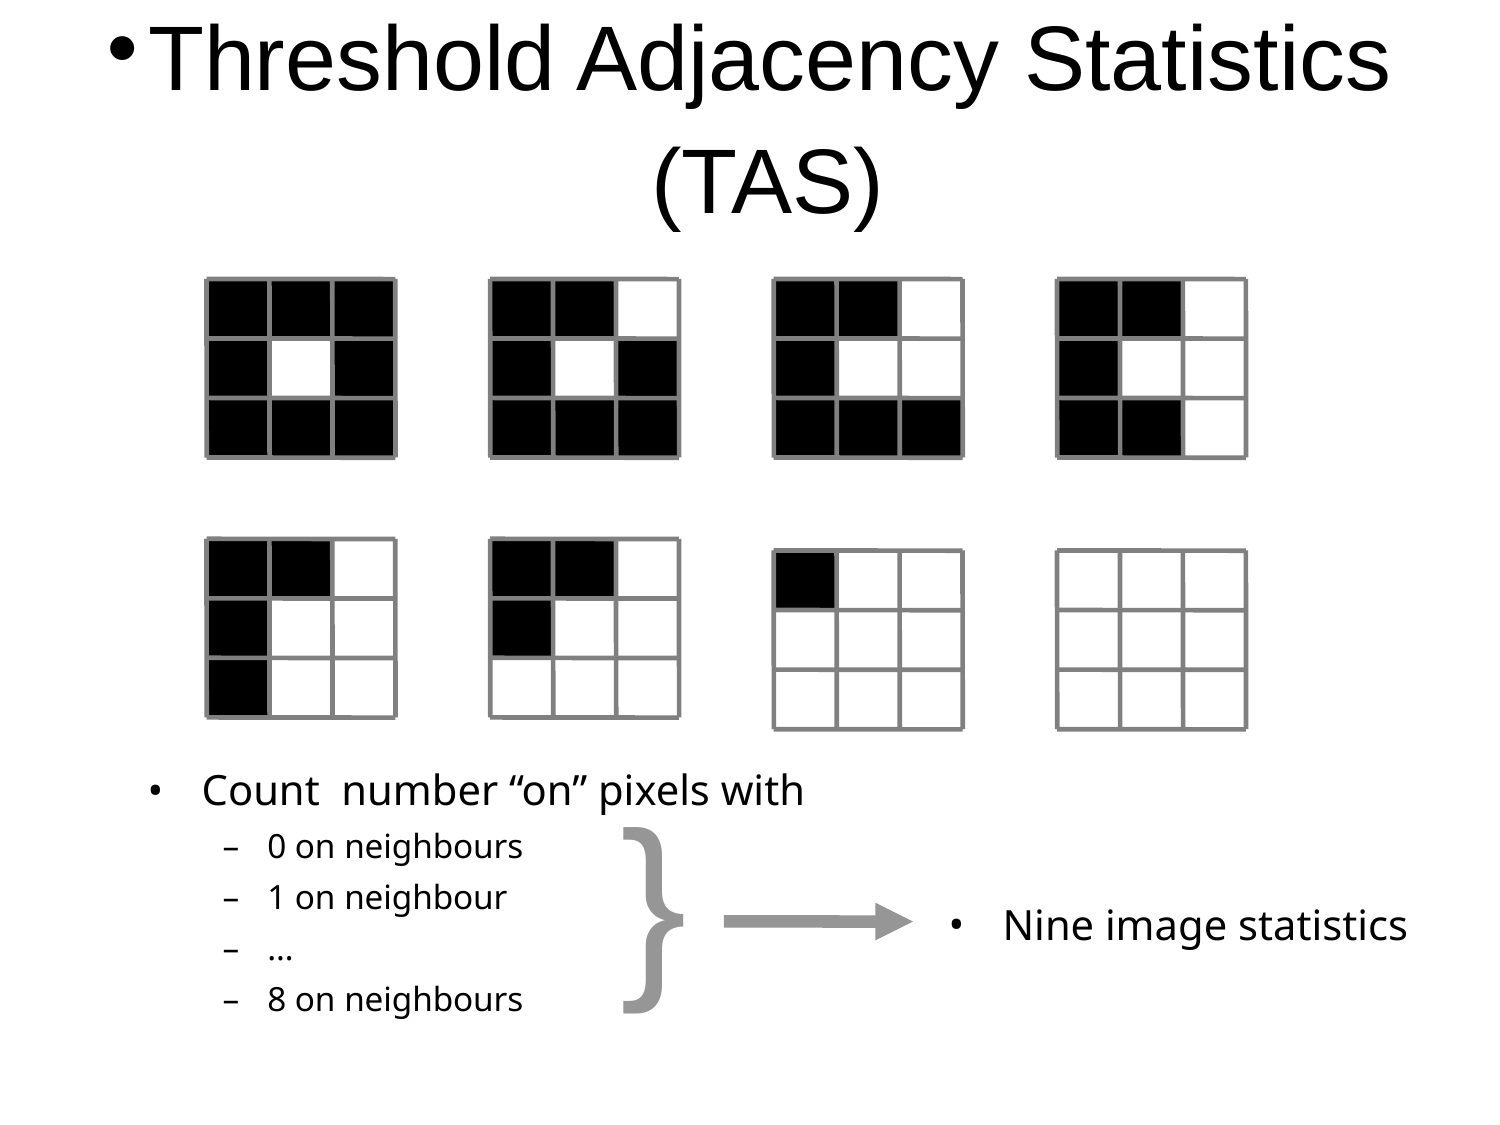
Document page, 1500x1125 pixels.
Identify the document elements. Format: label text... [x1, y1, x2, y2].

text_box [619, 601, 676, 655]
text_box [840, 673, 897, 726]
text_box [1186, 553, 1243, 607]
text_box [493, 341, 550, 395]
text_box Count number “on” pixels with 0 on neighbours 1 on neighbour … 8 on neighbours [147, 763, 890, 1019]
text_box [272, 341, 330, 395]
text_box [335, 282, 392, 336]
text_box [777, 553, 834, 607]
text_box [839, 613, 897, 667]
text_box [839, 341, 897, 395]
text_box [839, 553, 897, 607]
text_box [1123, 401, 1180, 455]
text_box [1123, 341, 1180, 395]
text_box Nine image statistics [948, 897, 1468, 949]
text_box [493, 401, 550, 455]
text_box [903, 401, 960, 455]
text_box [1060, 401, 1117, 455]
text_box [1186, 282, 1243, 336]
text_box [777, 401, 834, 455]
text_box } [605, 838, 664, 1013]
text_box [209, 601, 267, 655]
text_box [902, 553, 960, 607]
text_box [1186, 673, 1243, 727]
text_box [209, 401, 267, 455]
text_box [556, 542, 613, 596]
text_box [209, 341, 267, 395]
text_box [556, 661, 613, 715]
text_box Threshold Adjacency Statistics (TAS) [74, 0, 1426, 240]
text_box [902, 282, 960, 336]
text_box [1123, 553, 1180, 607]
text_box [556, 401, 613, 455]
text_box [493, 282, 550, 336]
text_box [1123, 613, 1180, 667]
text_box [335, 542, 392, 596]
text_box [777, 672, 834, 726]
text_box [335, 661, 393, 715]
text_box [335, 341, 393, 395]
text_box [840, 401, 897, 455]
text_box [272, 601, 330, 655]
text_box [619, 542, 676, 596]
text_box [902, 341, 960, 395]
text_box [272, 401, 330, 455]
text_box [839, 282, 897, 336]
text_box [556, 282, 613, 336]
text_box [777, 282, 834, 336]
text_box [556, 601, 613, 655]
text_box [1060, 553, 1117, 607]
text_box [903, 673, 960, 727]
text_box [493, 601, 550, 655]
text_box [272, 282, 330, 336]
text_box [556, 341, 613, 395]
text_box [1060, 613, 1117, 667]
text_box [619, 282, 676, 336]
text_box [1186, 401, 1243, 455]
text_box [209, 661, 267, 715]
text_box [1123, 673, 1180, 726]
text_box [272, 542, 330, 596]
text_box [777, 341, 834, 395]
text_box [1186, 613, 1243, 667]
text_box [619, 661, 676, 715]
text_box [1060, 672, 1117, 726]
text_box [902, 613, 960, 667]
text_box [1060, 282, 1117, 336]
text_box [493, 542, 550, 596]
text_box [209, 542, 267, 596]
text_box [335, 601, 393, 655]
text_box [1123, 282, 1180, 336]
text_box [619, 341, 676, 395]
text_box [777, 613, 834, 667]
text_box [335, 401, 393, 455]
text_box [619, 401, 676, 455]
text_box [209, 282, 267, 336]
text_box [1186, 341, 1243, 395]
text_box [272, 661, 330, 715]
text_box [1060, 341, 1117, 395]
text_box [493, 661, 550, 715]
text_box } [644, 838, 702, 1013]
